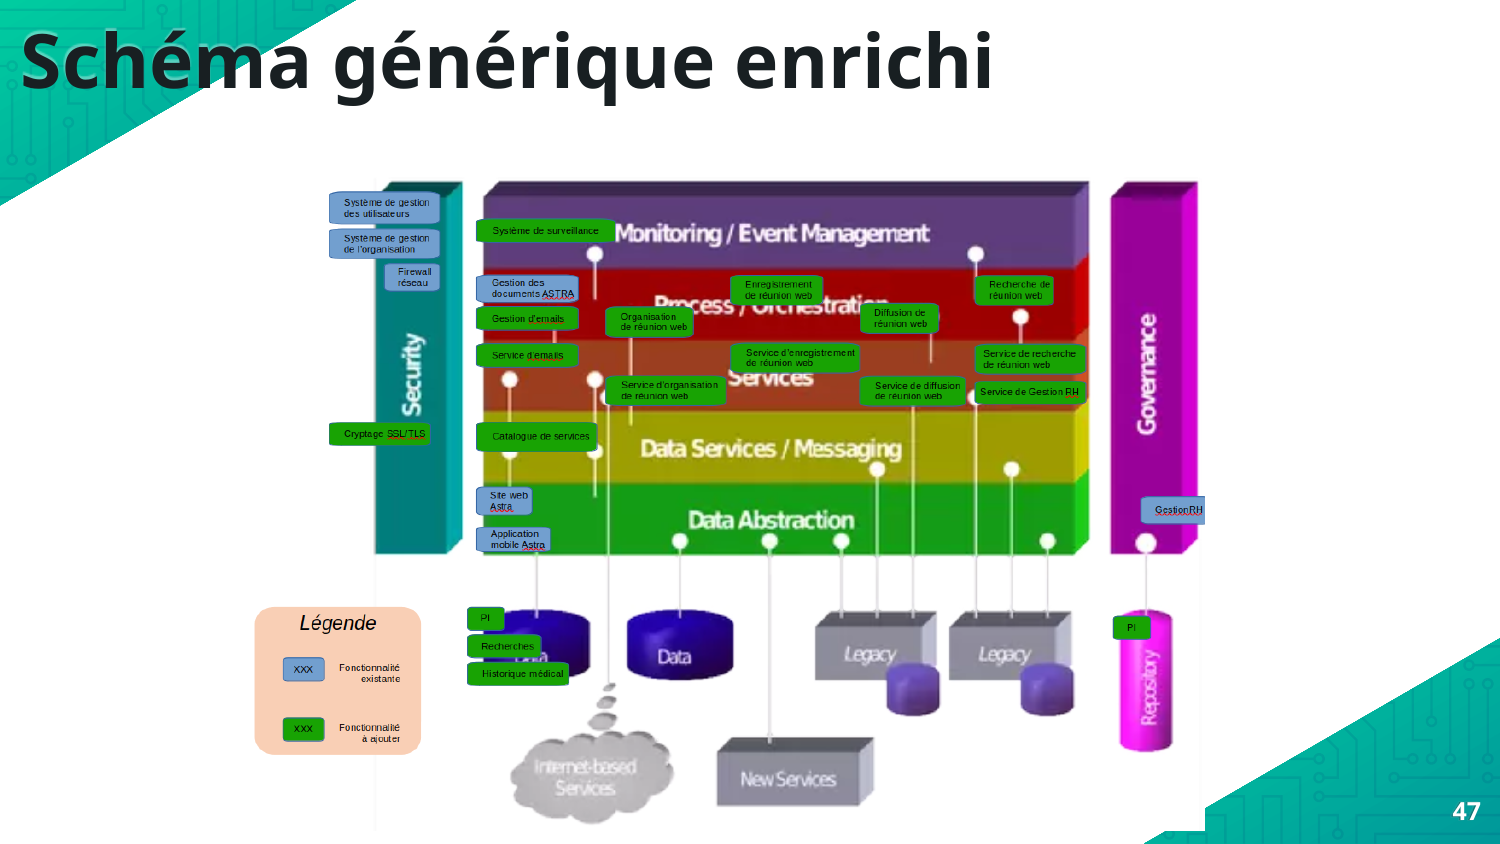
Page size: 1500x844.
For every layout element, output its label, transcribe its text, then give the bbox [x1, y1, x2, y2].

picture [248, 177, 1205, 831]
title Schéma générique enrichi [20, 24, 1241, 106]
slide_number <numéro> [1391, 779, 1482, 844]
